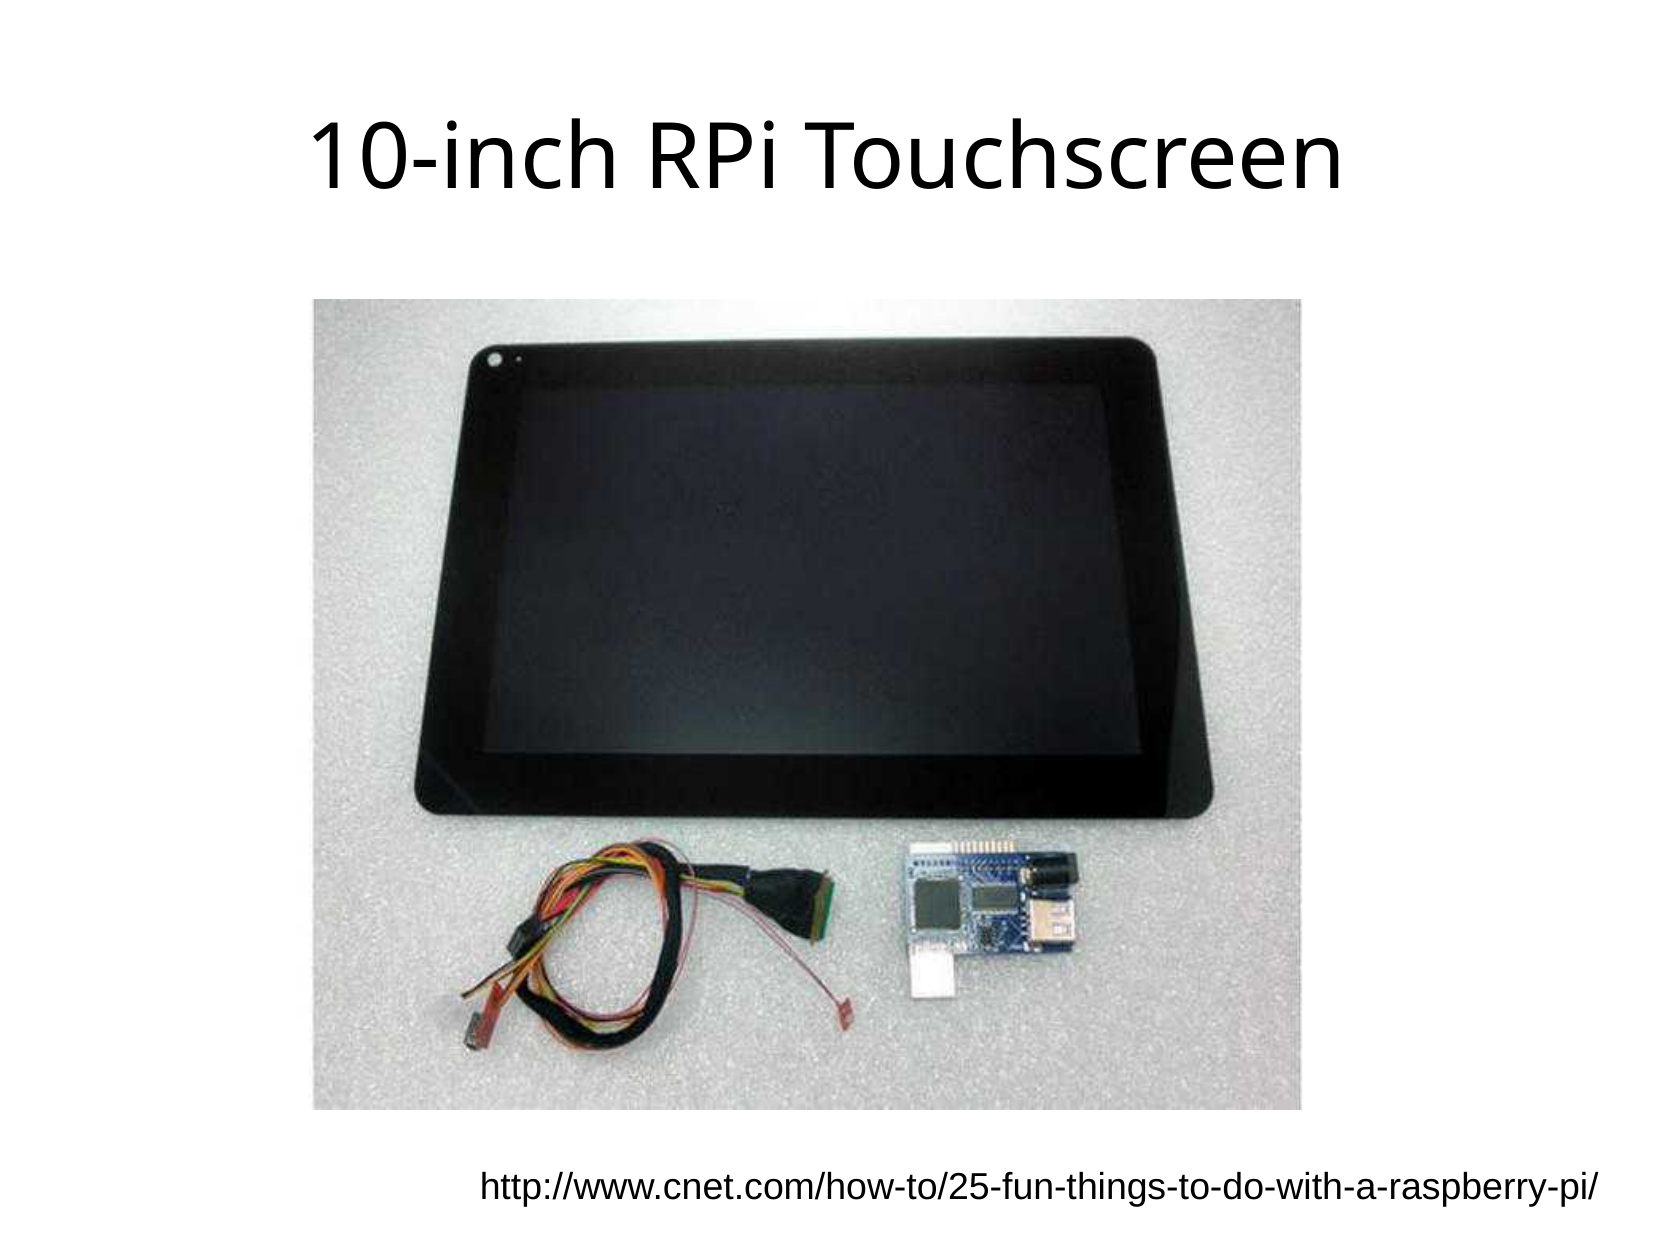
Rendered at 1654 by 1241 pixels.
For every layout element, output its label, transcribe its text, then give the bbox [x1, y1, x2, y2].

picture [195, 299, 1420, 1110]
text_box http://www.cnet.com/how-to/25-fun-things-to-do-with-a-raspberry-pi/ [465, 1158, 1621, 1216]
title 10-inch RPi Touchscreen [82, 49, 1571, 257]
